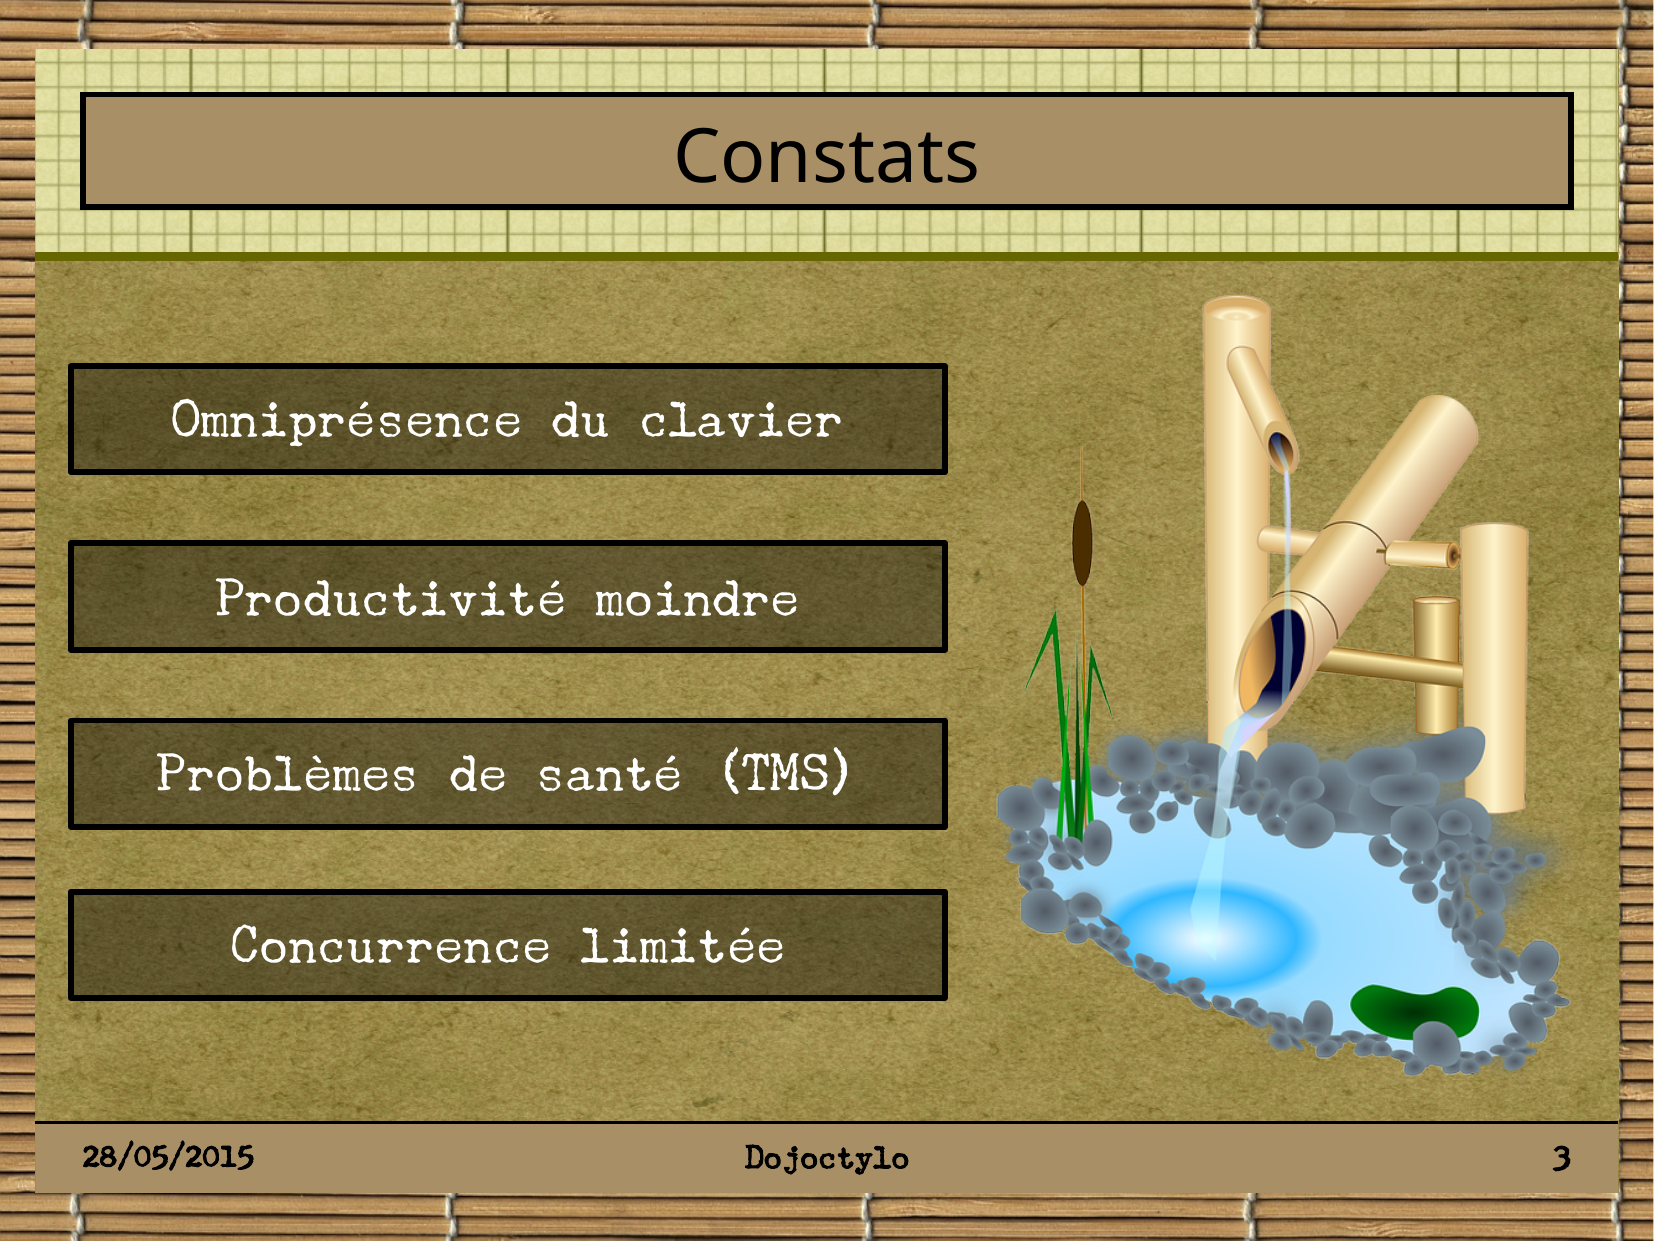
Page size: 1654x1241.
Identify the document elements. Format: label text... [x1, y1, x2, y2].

text_box [70, 366, 945, 383]
text_box [70, 981, 945, 999]
title Constats [82, 49, 1571, 257]
text_box [70, 891, 945, 909]
text_box [70, 455, 945, 473]
text_box Problèmes de santé (TMS) [70, 738, 945, 810]
picture [0, 0, 1654, 1241]
text_box Omniprésence du clavier [70, 383, 945, 455]
text_box [70, 810, 945, 827]
text_box [70, 720, 945, 738]
text_box [70, 635, 945, 650]
text_box Productivité moindre [70, 563, 945, 635]
text_box [70, 543, 945, 563]
text_box Concurrence limitée [70, 909, 945, 981]
